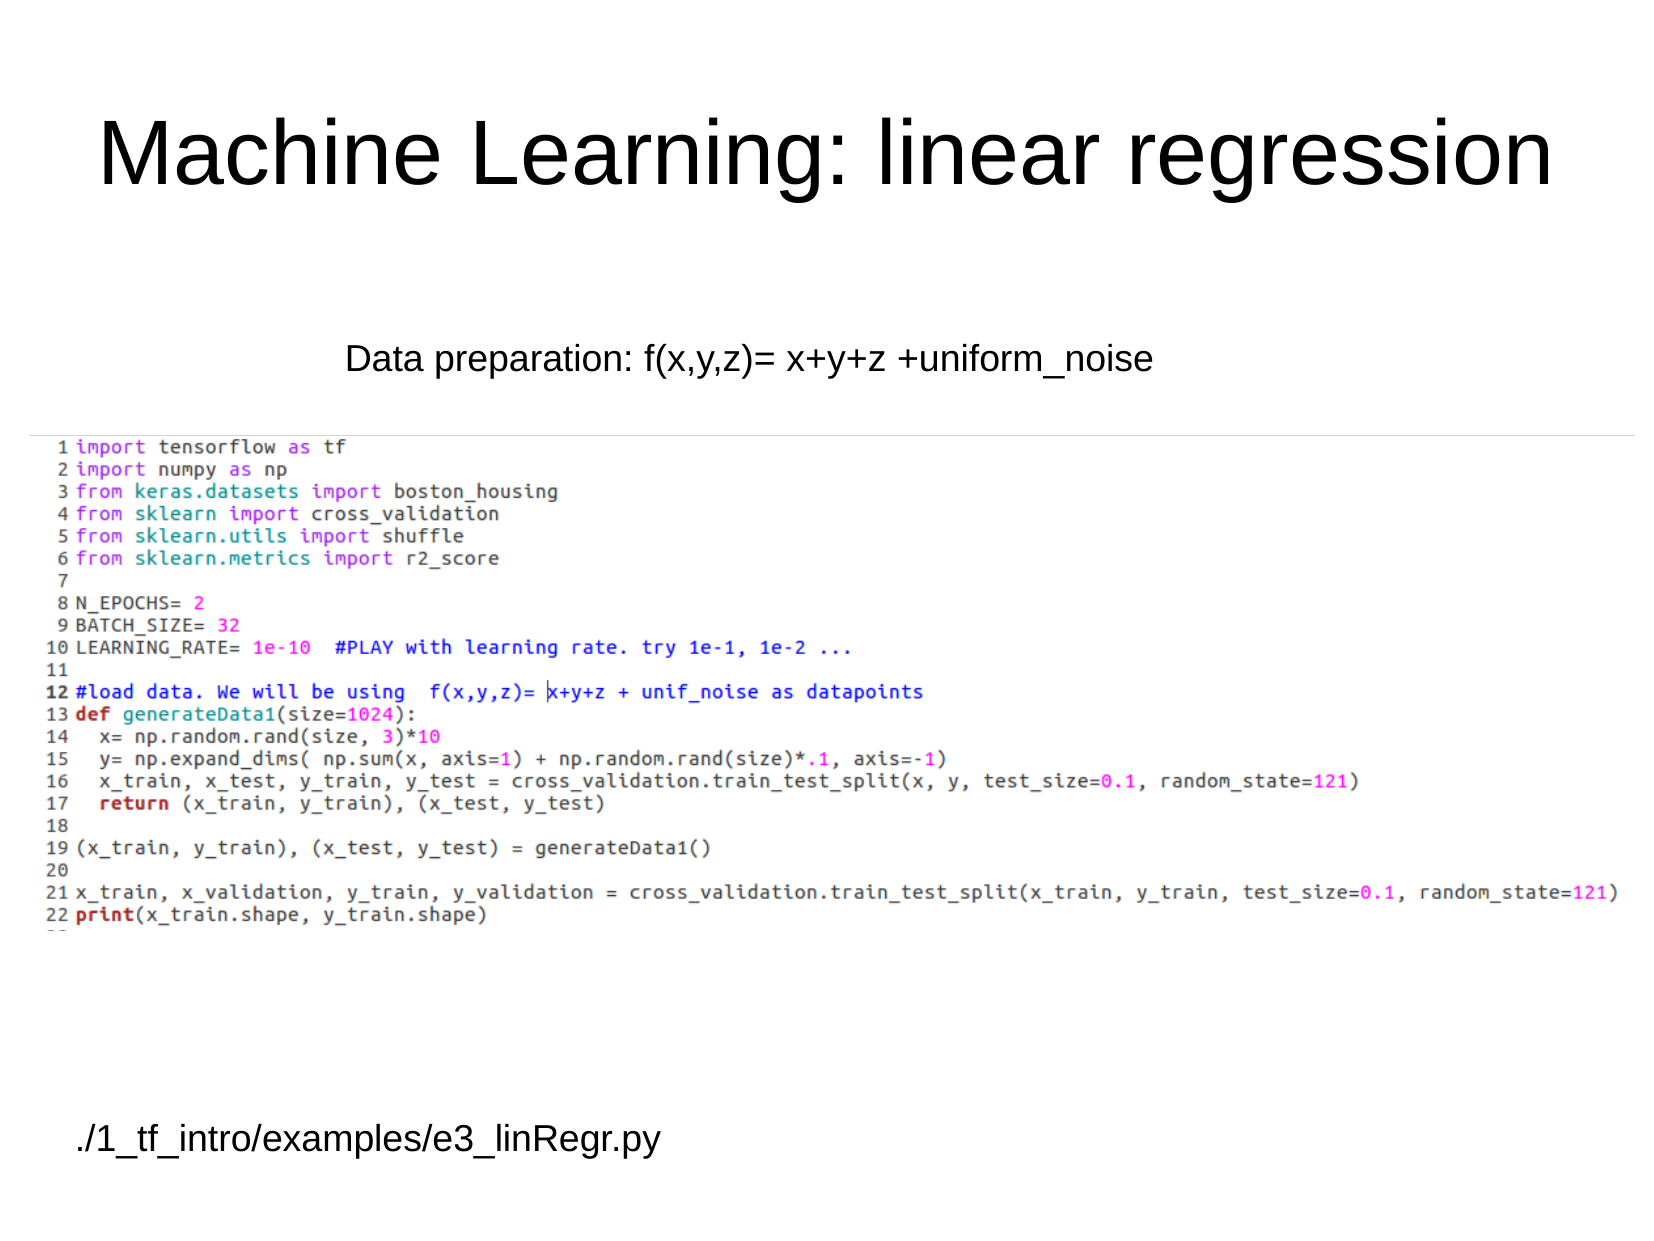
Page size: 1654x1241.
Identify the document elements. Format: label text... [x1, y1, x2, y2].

picture [30, 435, 1635, 931]
text_box ./1_tf_intro/examples/e3_linRegr.py [60, 1109, 901, 1186]
text_box Data preparation: f(x,y,z)= x+y+z +uniform_noise [330, 330, 1546, 436]
title Machine Learning: linear regression [82, 49, 1571, 257]
